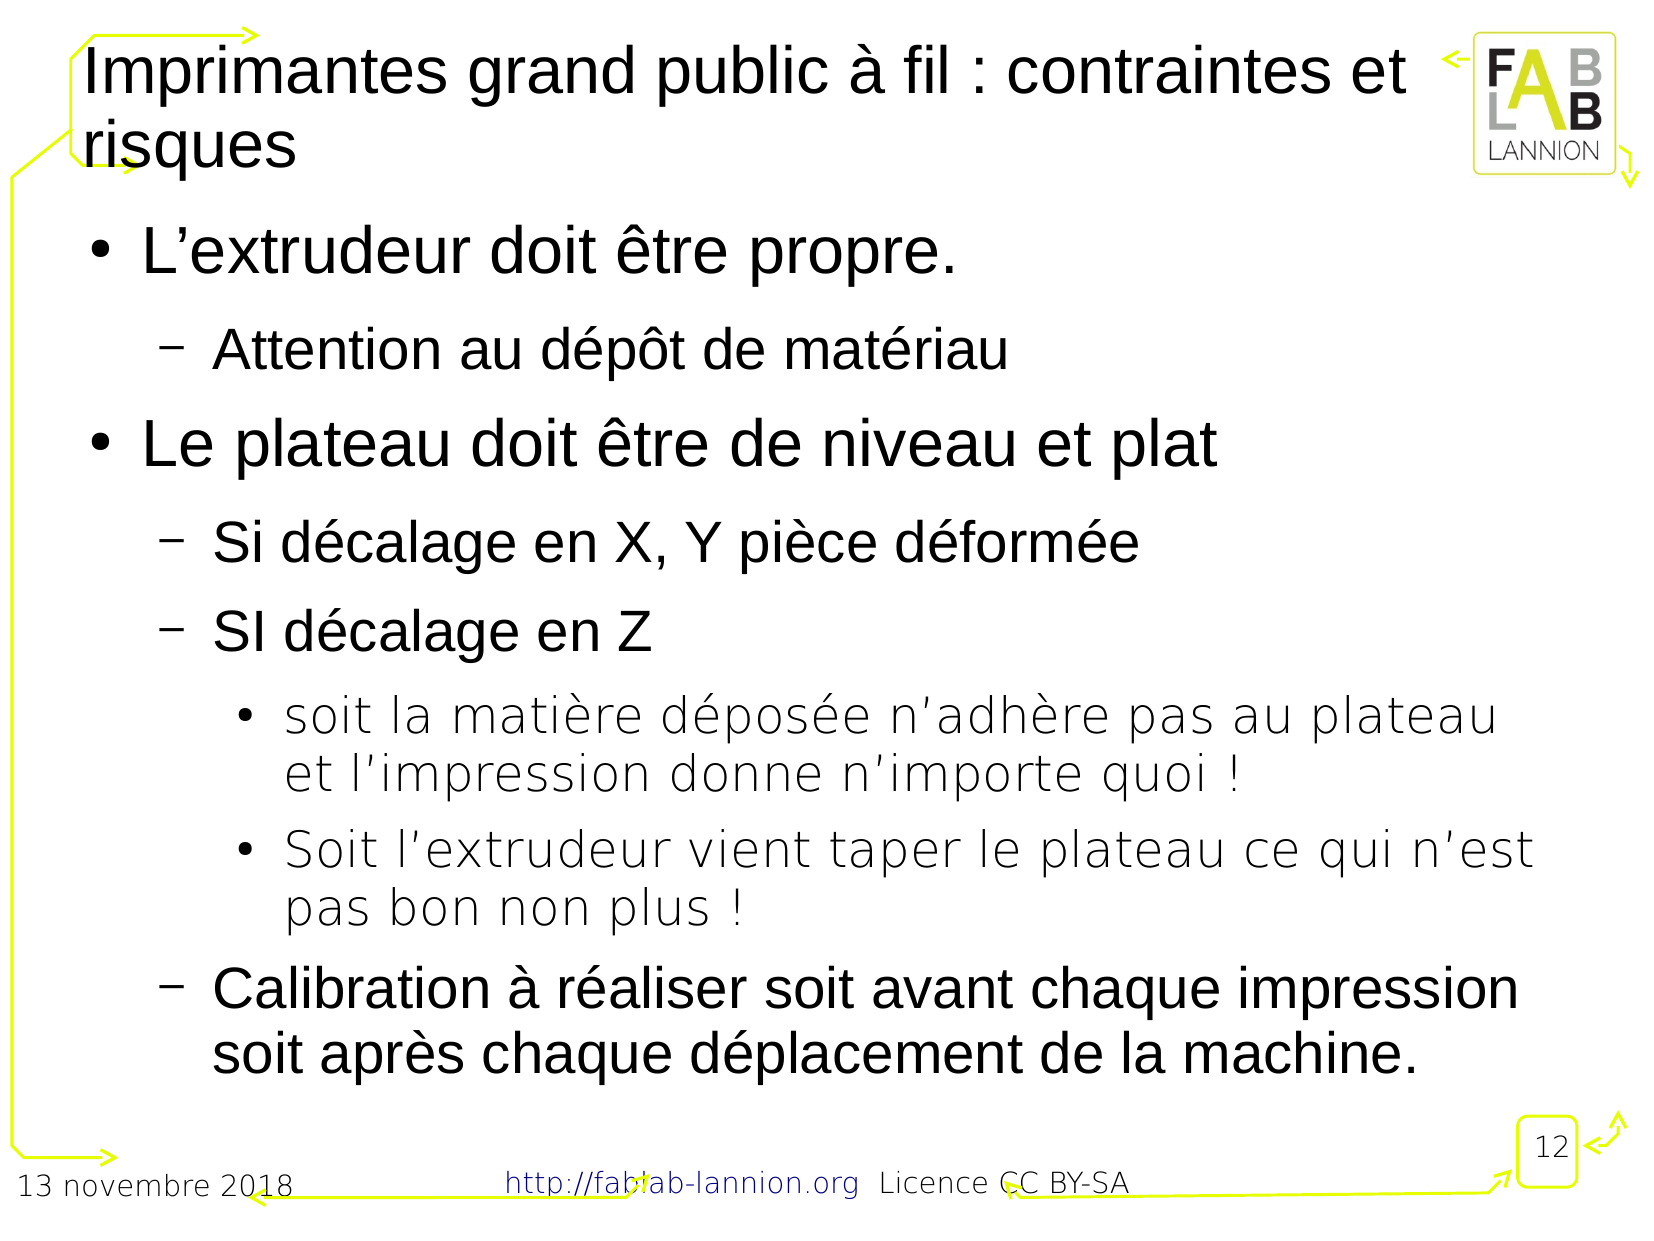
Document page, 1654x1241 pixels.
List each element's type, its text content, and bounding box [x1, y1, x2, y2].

list L’extrudeur doit être propre. Attention au dépôt de matériau Le plateau doit être de niveau et plat Si décalage en X, Y pièce déformée SI décalage en Z soit la matière déposée n’adhère pas au plateau et l’impression donne n’importe quoi ! Soit l’extrudeur vient taper le plateau ce qui n’est pas bon non plus ! Calibration à réaliser soit avant chaque impression soit après chaque déplacement de la machine. [70, 212, 1560, 1123]
picture [1470, 29, 1619, 178]
title Imprimantes grand public à fil : contraintes et risques [82, 32, 1441, 183]
